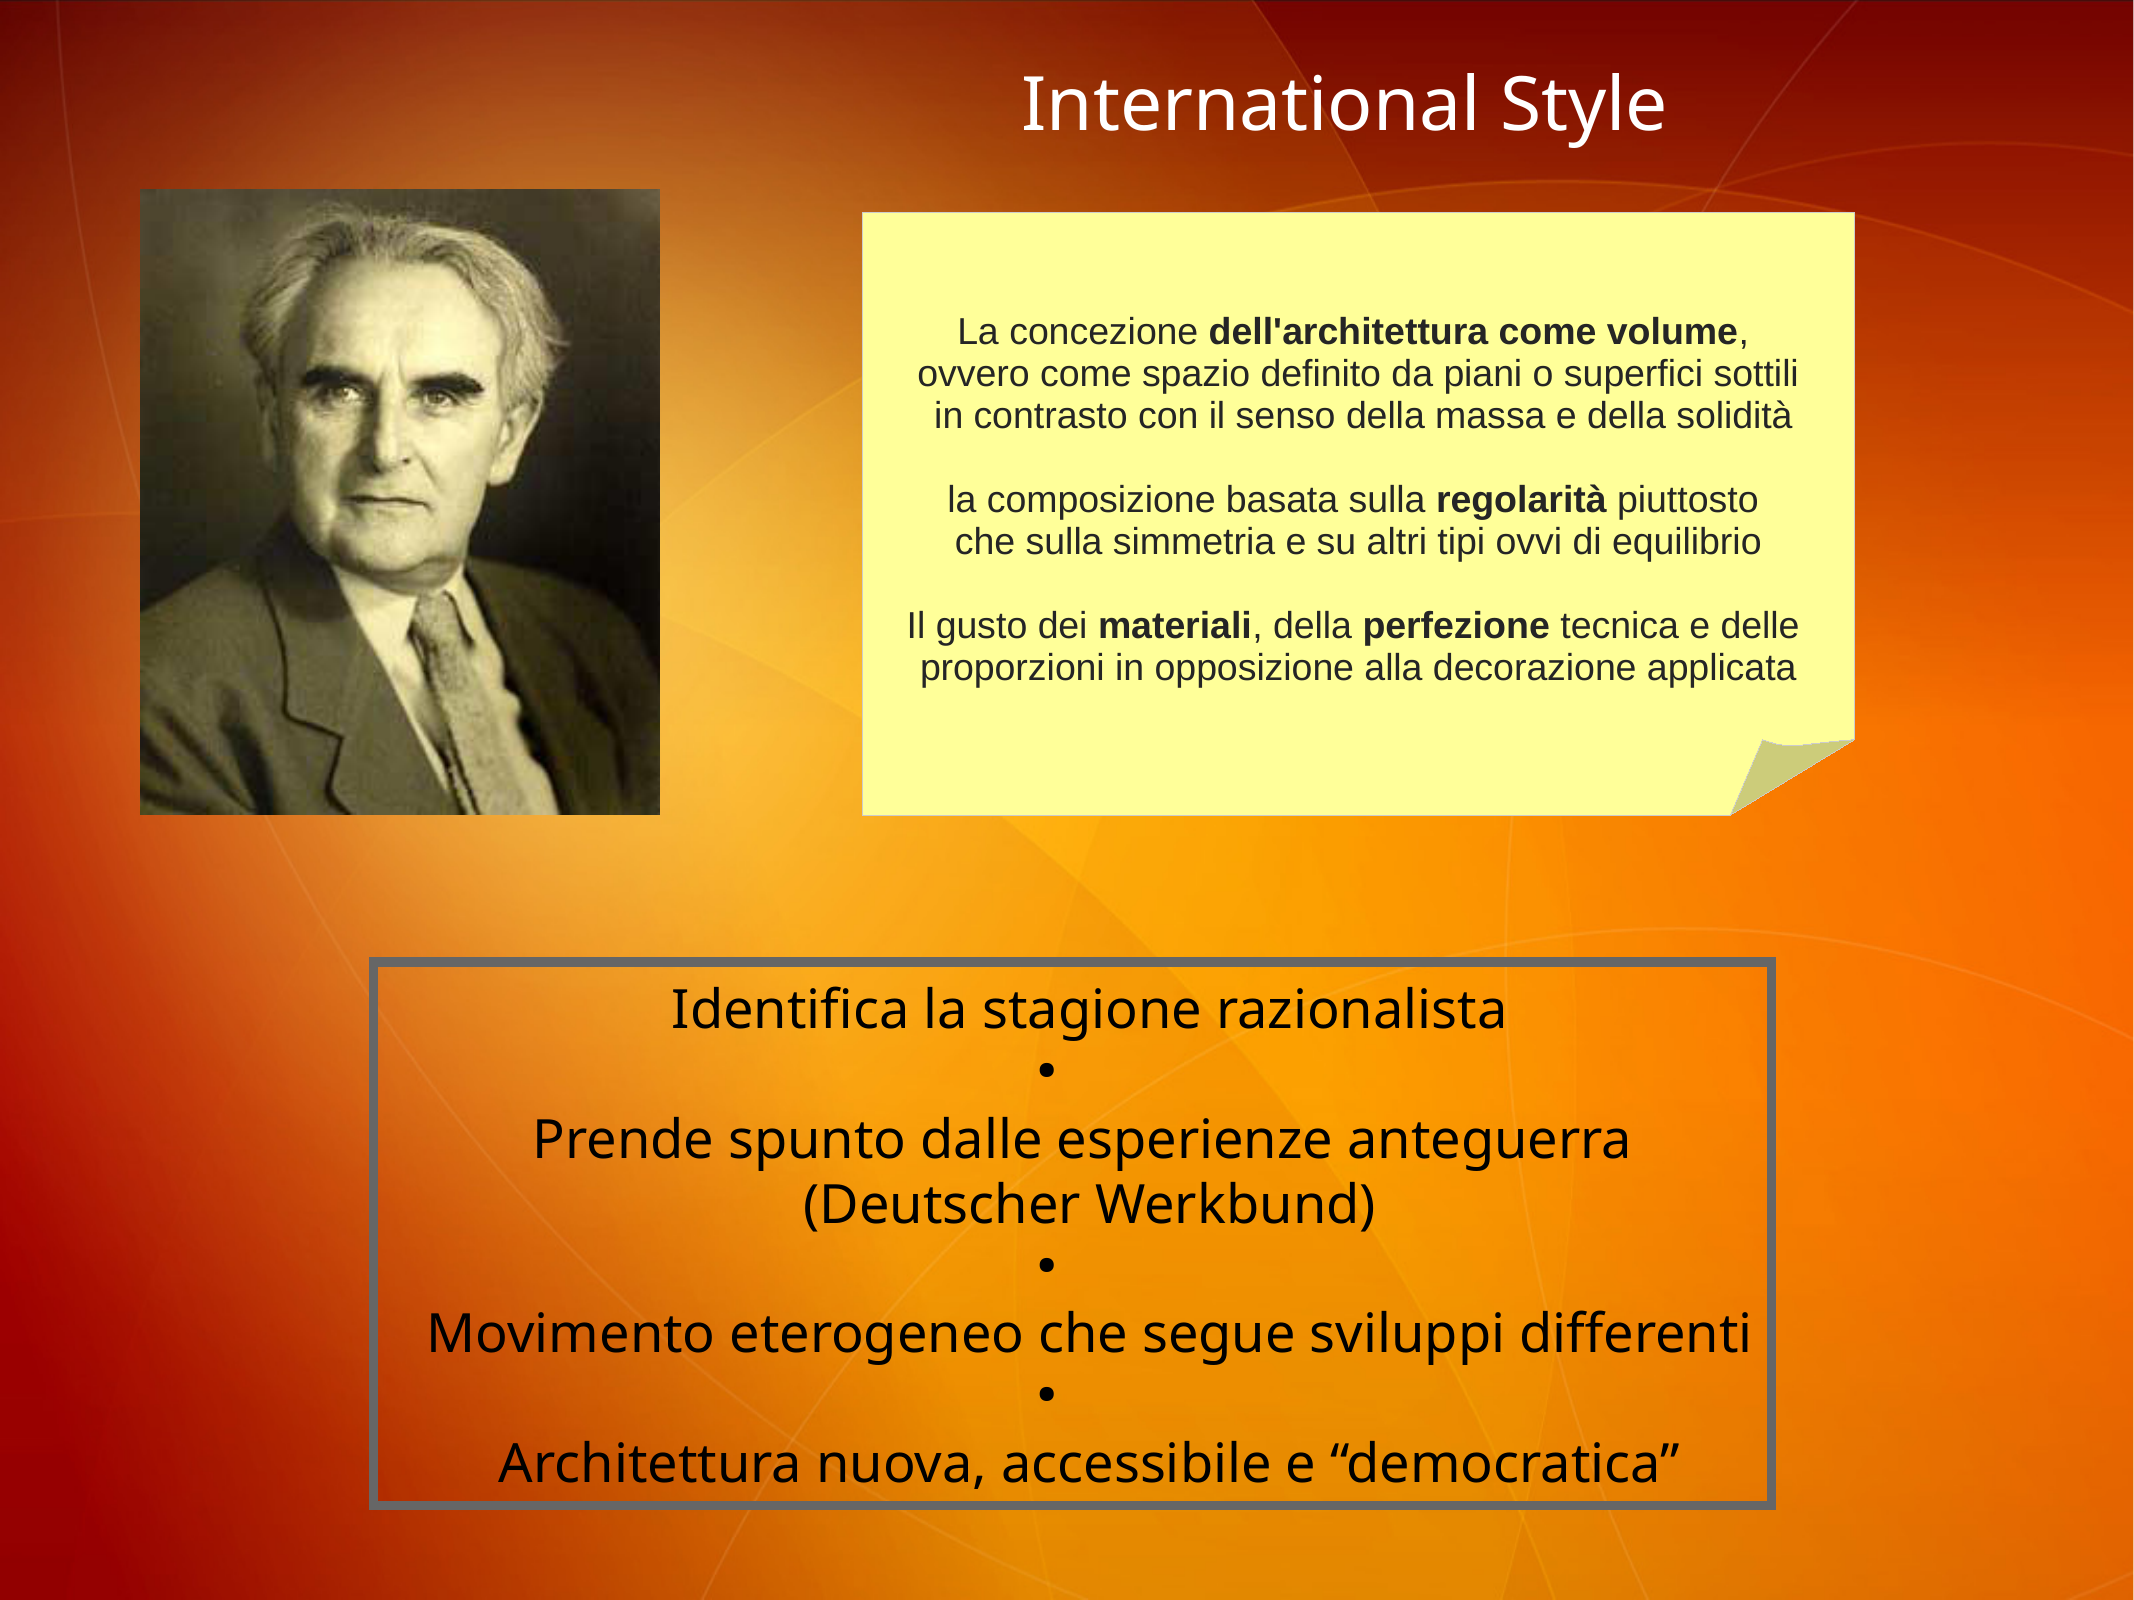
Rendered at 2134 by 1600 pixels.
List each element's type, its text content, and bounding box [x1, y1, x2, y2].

picture [0, 0, 2134, 1600]
text_box International Style [1013, 47, 1677, 154]
text_box La concezione dell'architettura come volume, ovvero come spazio definito da piani o superfici sottili in contrasto con il senso della massa e della solidità la composizione basata sulla regolarità piuttosto che sulla simmetria e su altri tipi ovvi di equilibrio Il gusto dei materiali, della perfezione tecnica e delle proporzioni in opposizione alla decorazione applicata [862, 212, 1855, 816]
text_box Identifica la stagione razionalista Prende spunto dalle esperienze anteguerra (Deutscher Werkbund) Movimento eterogeneo che segue sviluppi differenti Architettura nuova, accessibile e “democratica” [373, 961, 1772, 1506]
